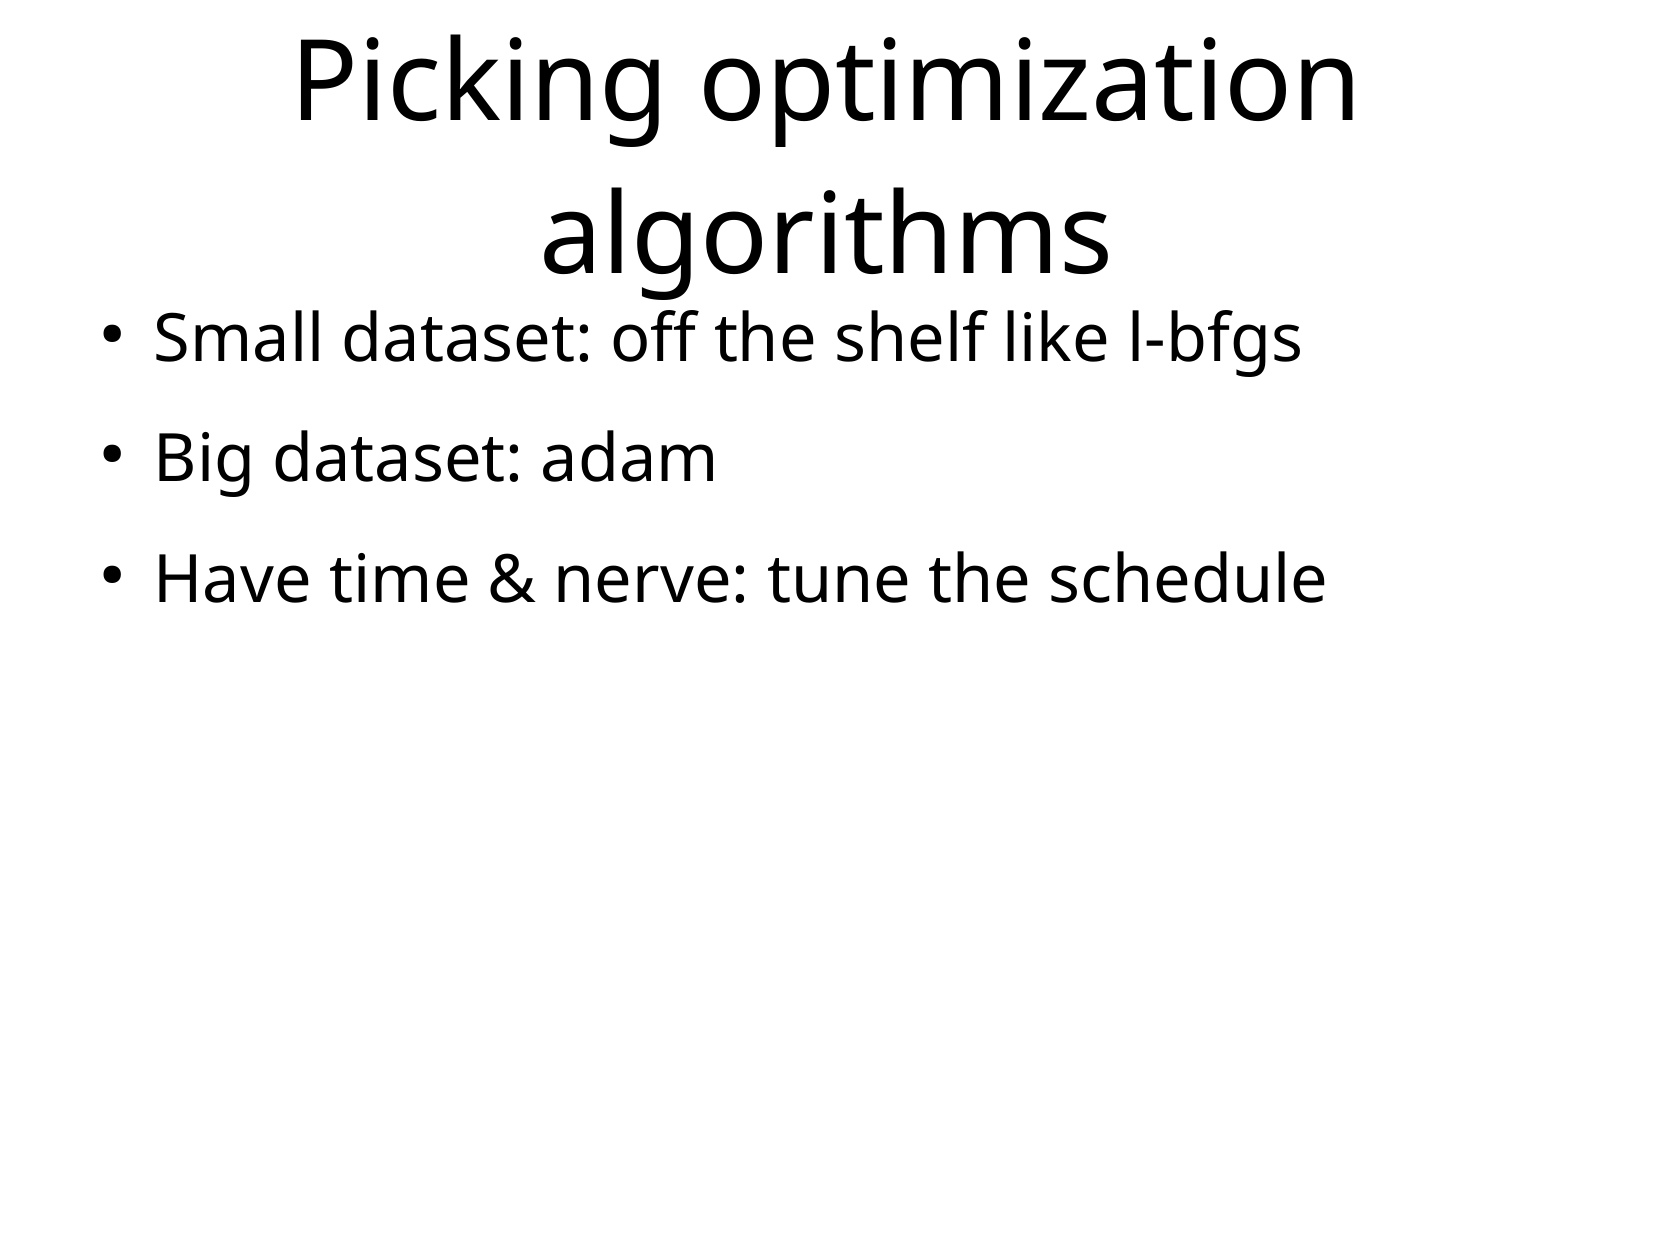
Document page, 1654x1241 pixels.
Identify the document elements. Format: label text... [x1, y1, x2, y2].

list Small dataset: off the shelf like l-bfgs Big dataset: adam Have time & nerve: tune the schedule [82, 290, 1571, 1010]
title Picking optimization algorithms [82, 49, 1571, 257]
